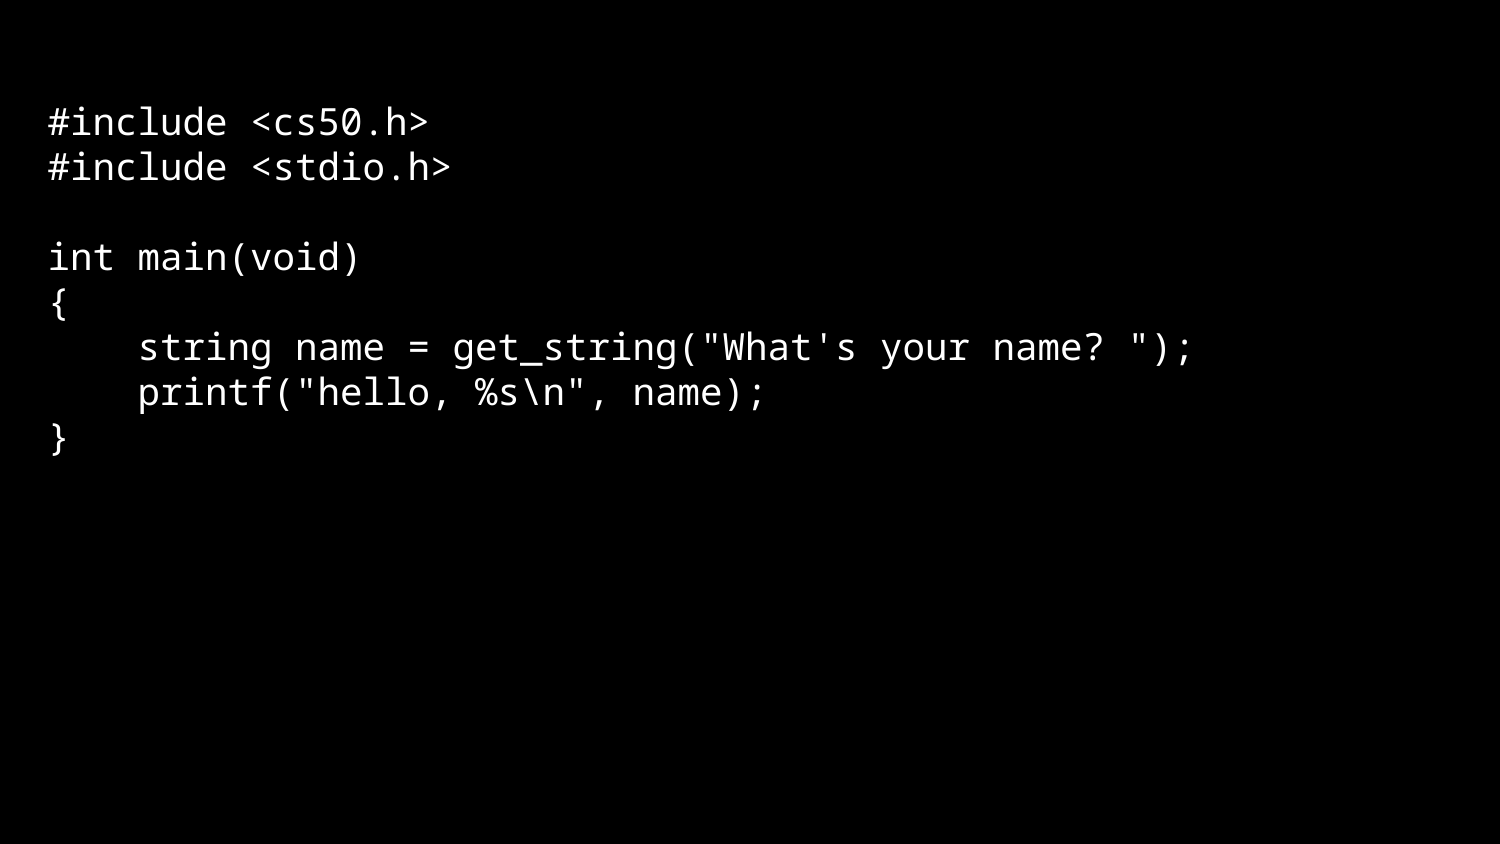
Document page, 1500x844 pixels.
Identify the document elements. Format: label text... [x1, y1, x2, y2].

list #include <cs50.h> #include <stdio.h> int main(void) { string name = get_string("What's your name? "); printf("hello, %s\n", name); } [32, 37, 1431, 808]
